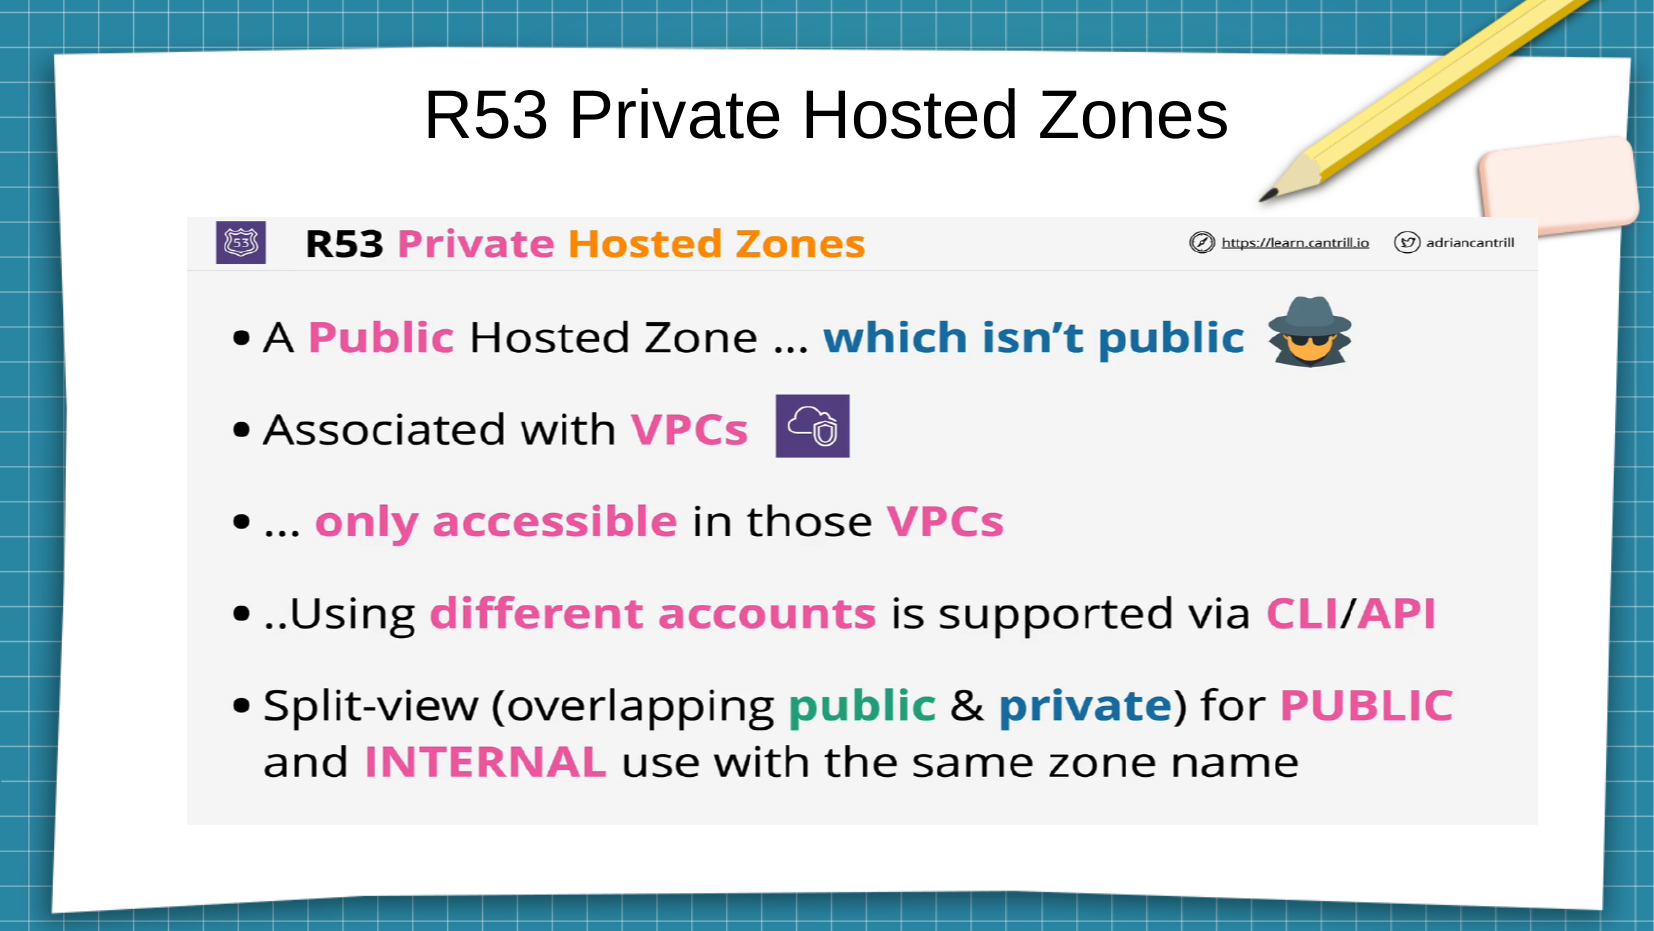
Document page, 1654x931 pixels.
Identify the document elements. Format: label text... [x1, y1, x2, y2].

picture [0, 0, 1654, 931]
title R53 Private Hosted Zones [82, 37, 1571, 193]
